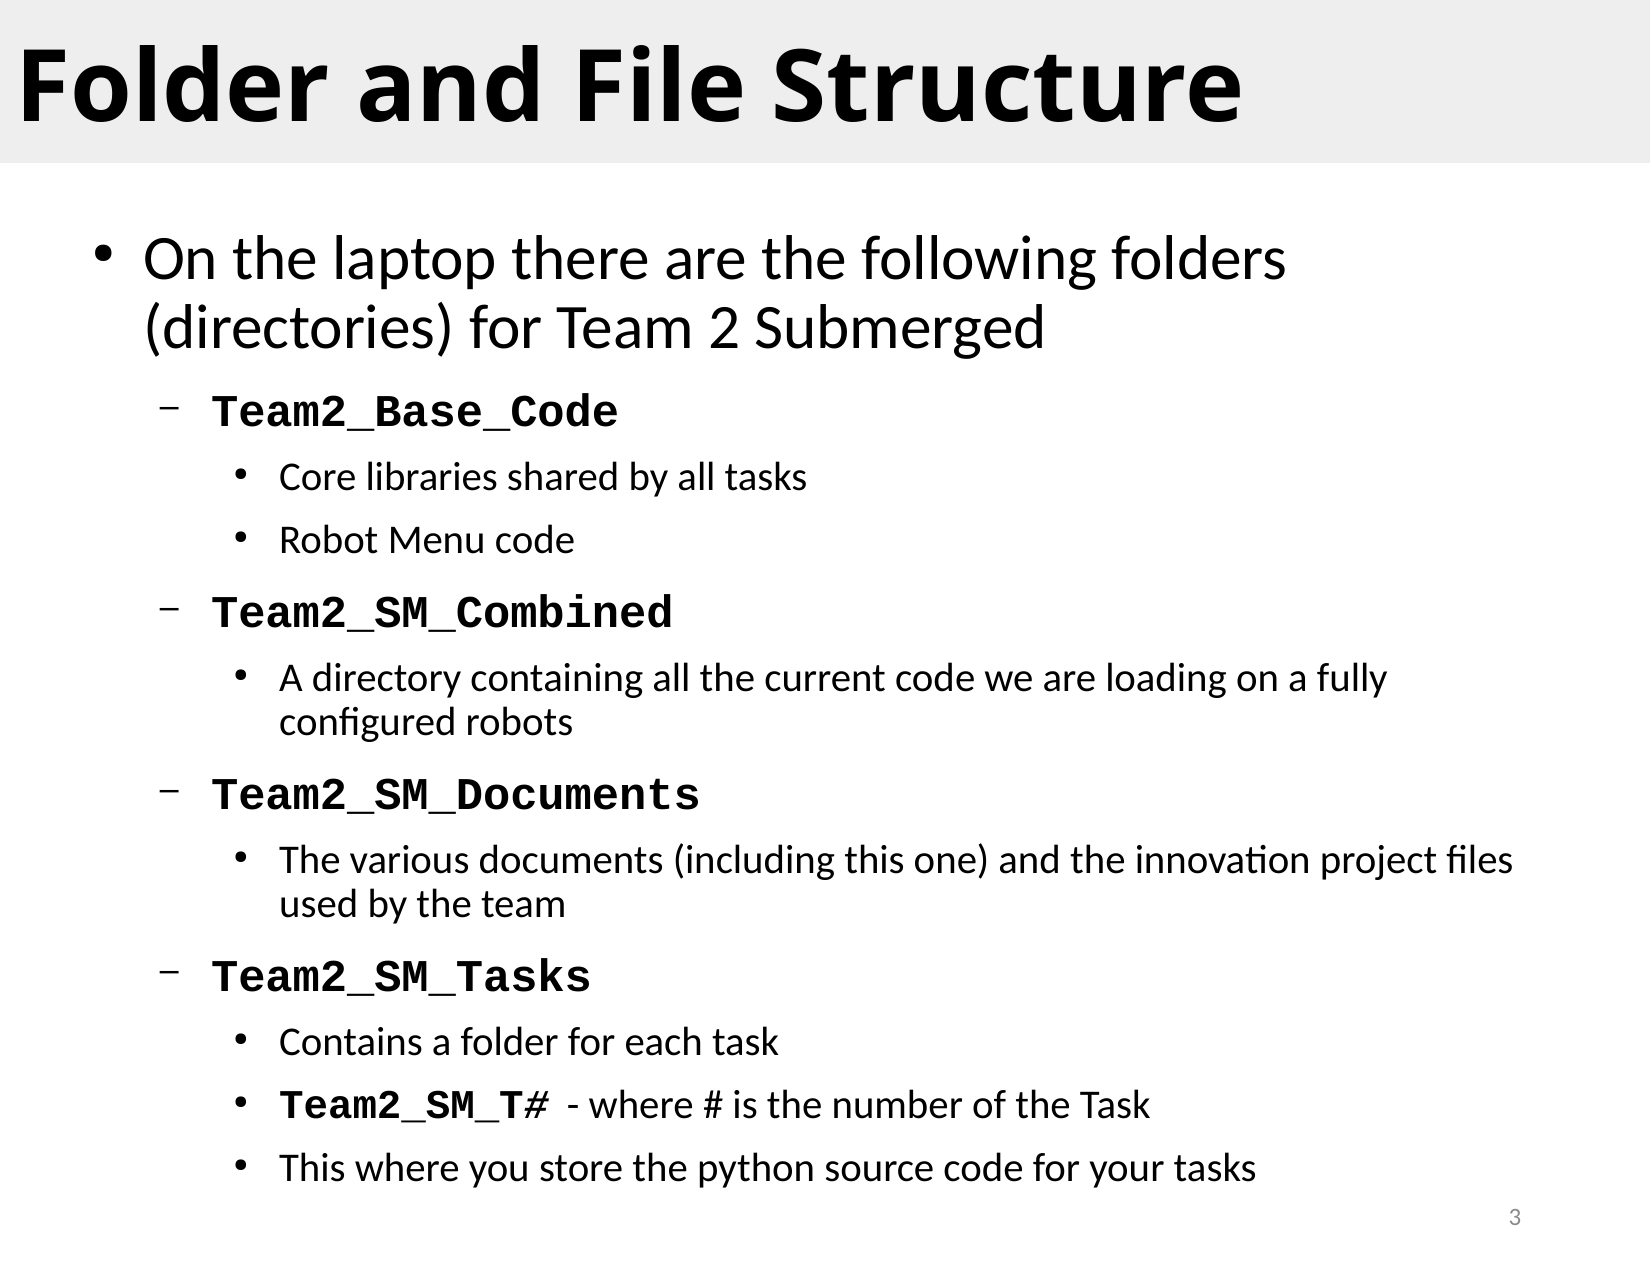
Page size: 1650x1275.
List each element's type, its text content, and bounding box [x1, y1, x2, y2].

title Folder and File Structure [0, 0, 1650, 163]
list On the laptop there are the following folders (directories) for Team 2 Submerged Team2_Base_Code Core libraries shared by all tasks Robot Menu code Team2_SM_Combined A directory containing all the current code we are loading on a fully configured robots Team2_SM_Documents The various documents (including this one) and the innovation project files used by the team Team2_SM_Tasks Contains a folder for each task Team2_SM_T# - where # is the number of the Task This where you store the python source code for your tasks [75, 225, 1576, 1201]
